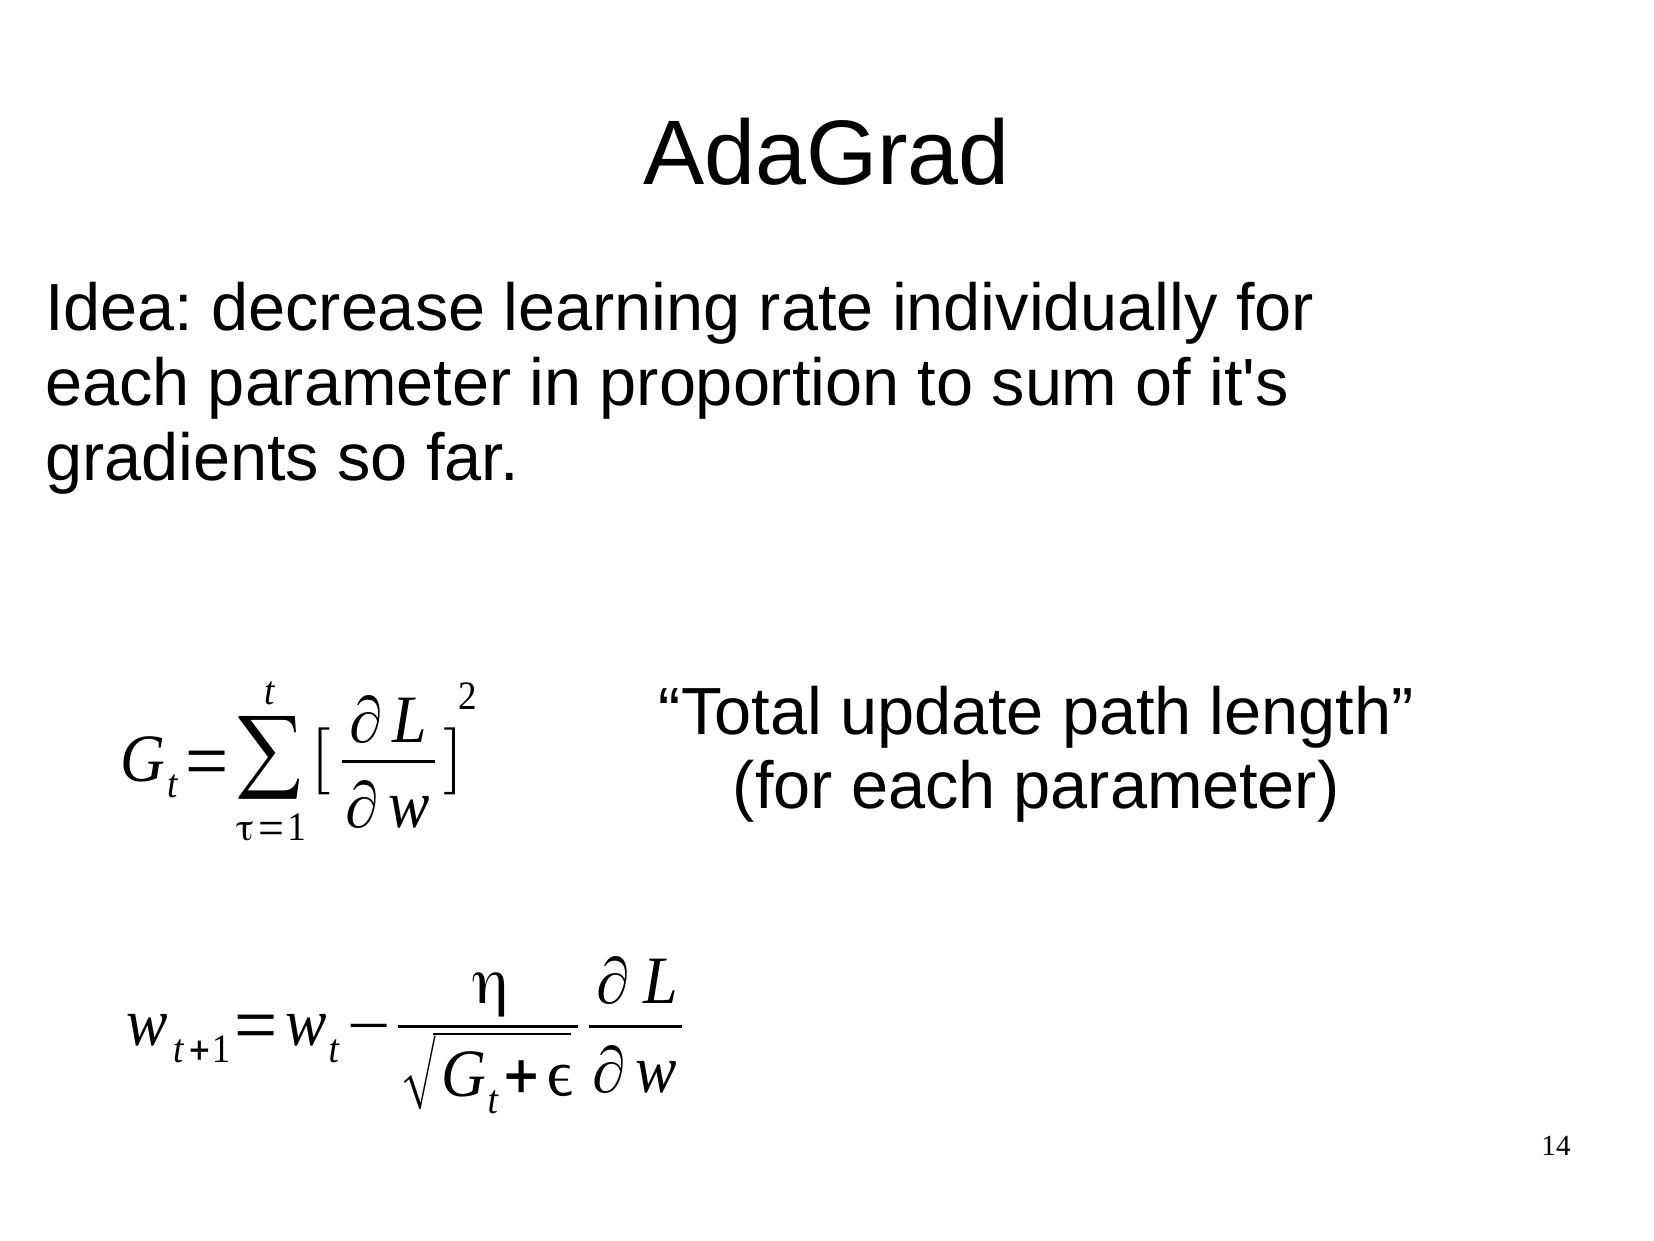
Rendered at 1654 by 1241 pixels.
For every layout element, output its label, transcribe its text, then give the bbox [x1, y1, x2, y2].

chart [105, 666, 492, 851]
text_box “Total update path length” (for each parameter) [587, 673, 1486, 824]
title AdaGrad [82, 49, 1571, 257]
text_box Idea: decrease learning rate individually for each parameter in proportion to sum of it's gradients so far. [45, 270, 1471, 645]
chart [110, 944, 701, 1123]
